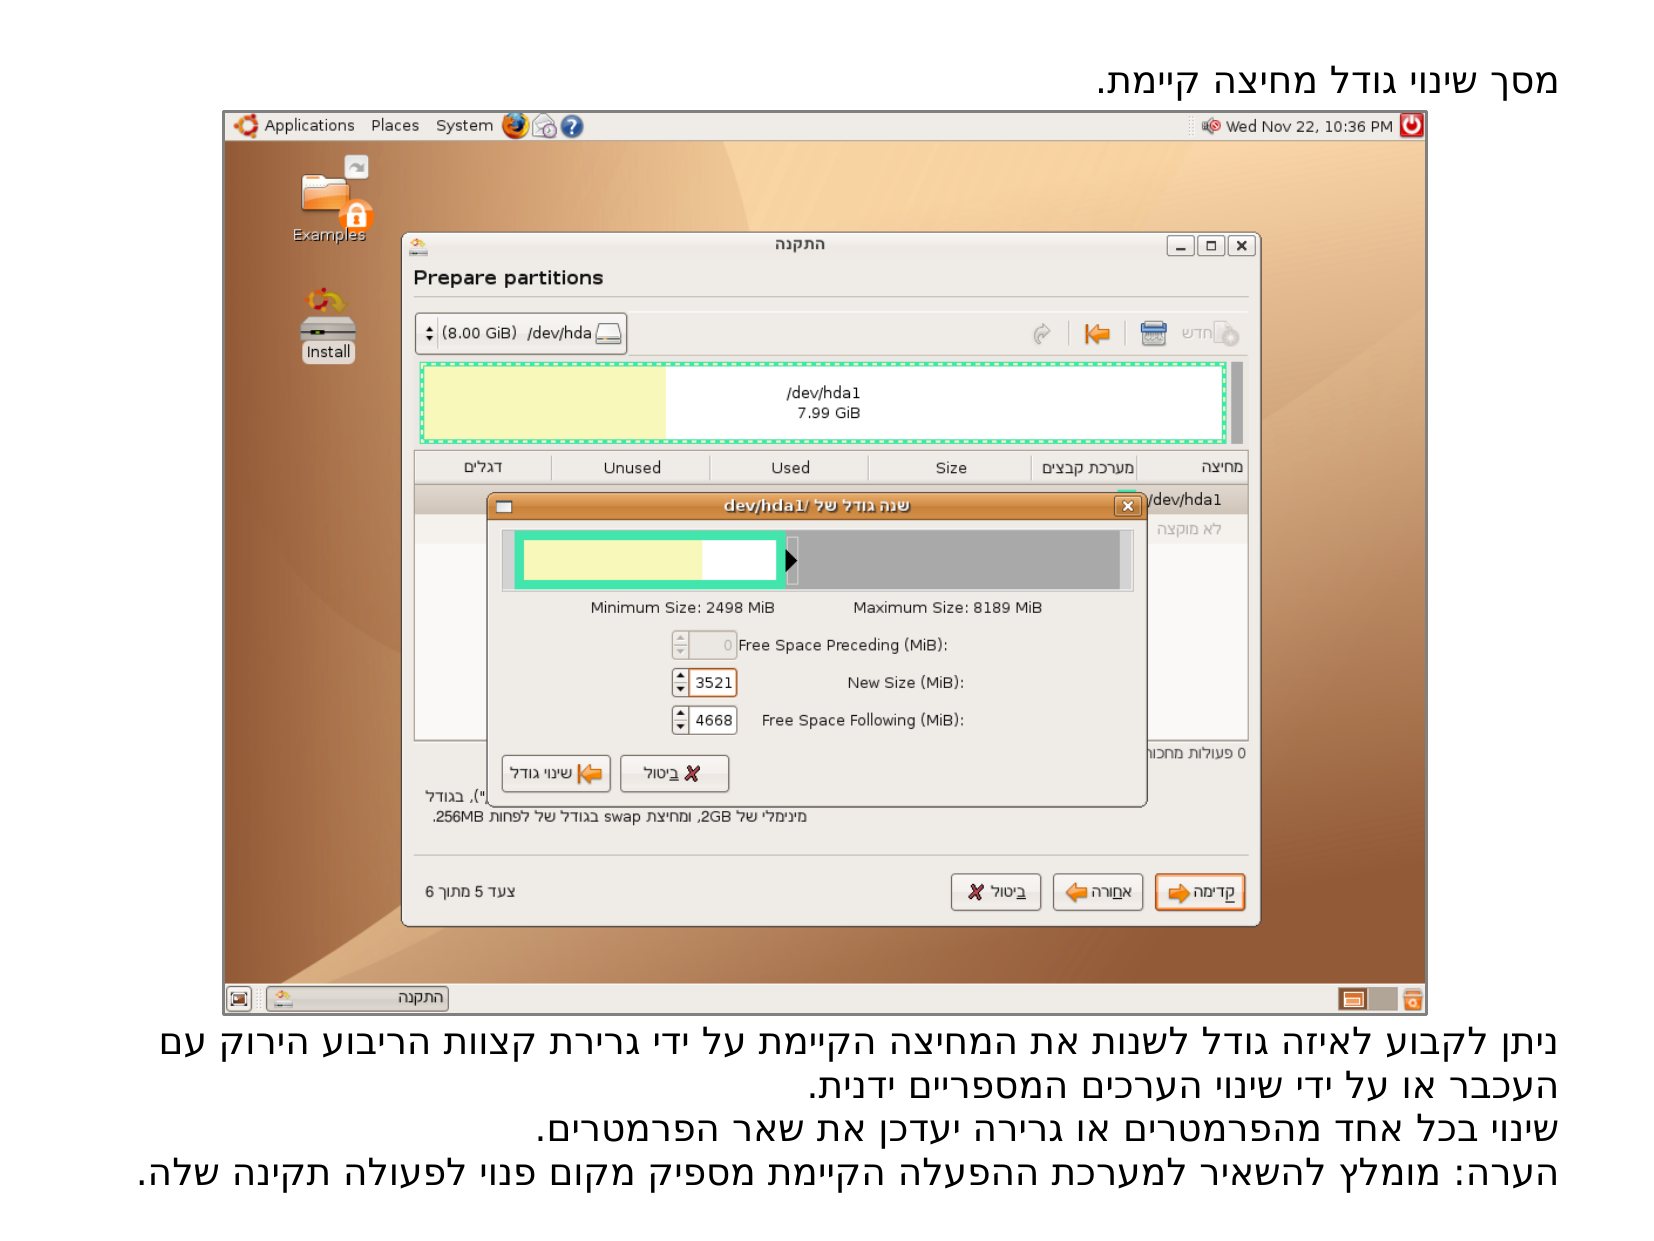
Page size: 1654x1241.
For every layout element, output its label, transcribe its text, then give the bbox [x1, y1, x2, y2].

text_box מסך שינוי גודל מחיצה קיימת. [225, 51, 1576, 113]
picture [225, 112, 1426, 1013]
text_box ניתן לקבוע לאיזה גודל לשנות את המחיצה הקיימת על ידי גרירת קצוות הריבוע הירוק עם העכבר או על ידי שינוי הערכים המספריים ידנית. שינוי בכל אחד מהפרמטרים או גרירה יעדכן את שאר הפרמטרים. הערה: מומלץ להשאיר למערכת ההפעלה הקיימת מספיק מקום פנוי לפעולה תקינה שלה. [75, 1012, 1576, 1241]
